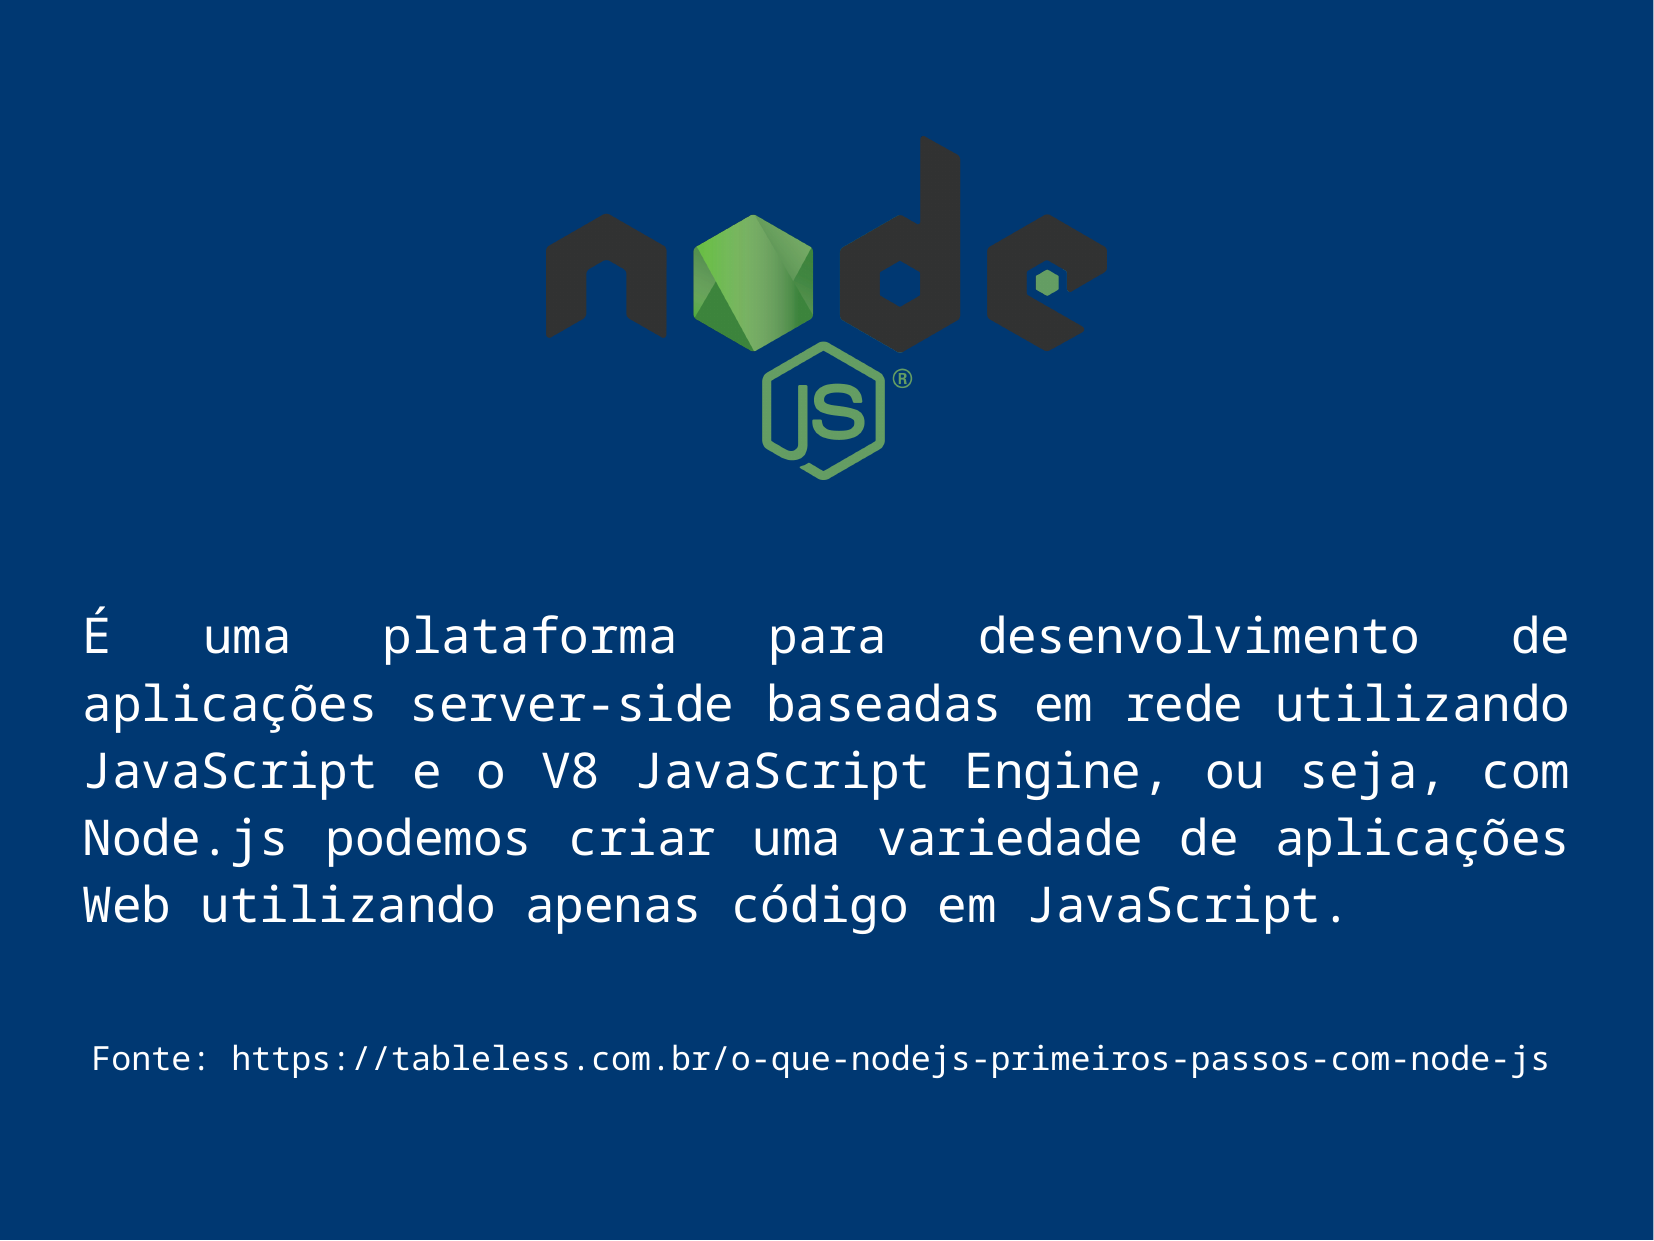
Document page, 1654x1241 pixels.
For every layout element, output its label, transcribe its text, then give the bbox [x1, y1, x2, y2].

list É uma plataforma para desenvolvimento de aplicações server-side baseadas em rede utilizando JavaScript e o V8 JavaScript Engine, ou seja, com Node.js podemos criar uma variedade de aplicações Web utilizando apenas código em JavaScript. [82, 600, 1571, 993]
text_box Fonte: https://tableless.com.br/o-que-nodejs-primeiros-passos-com-node-js [76, 1027, 1567, 1084]
picture [546, 136, 1107, 480]
